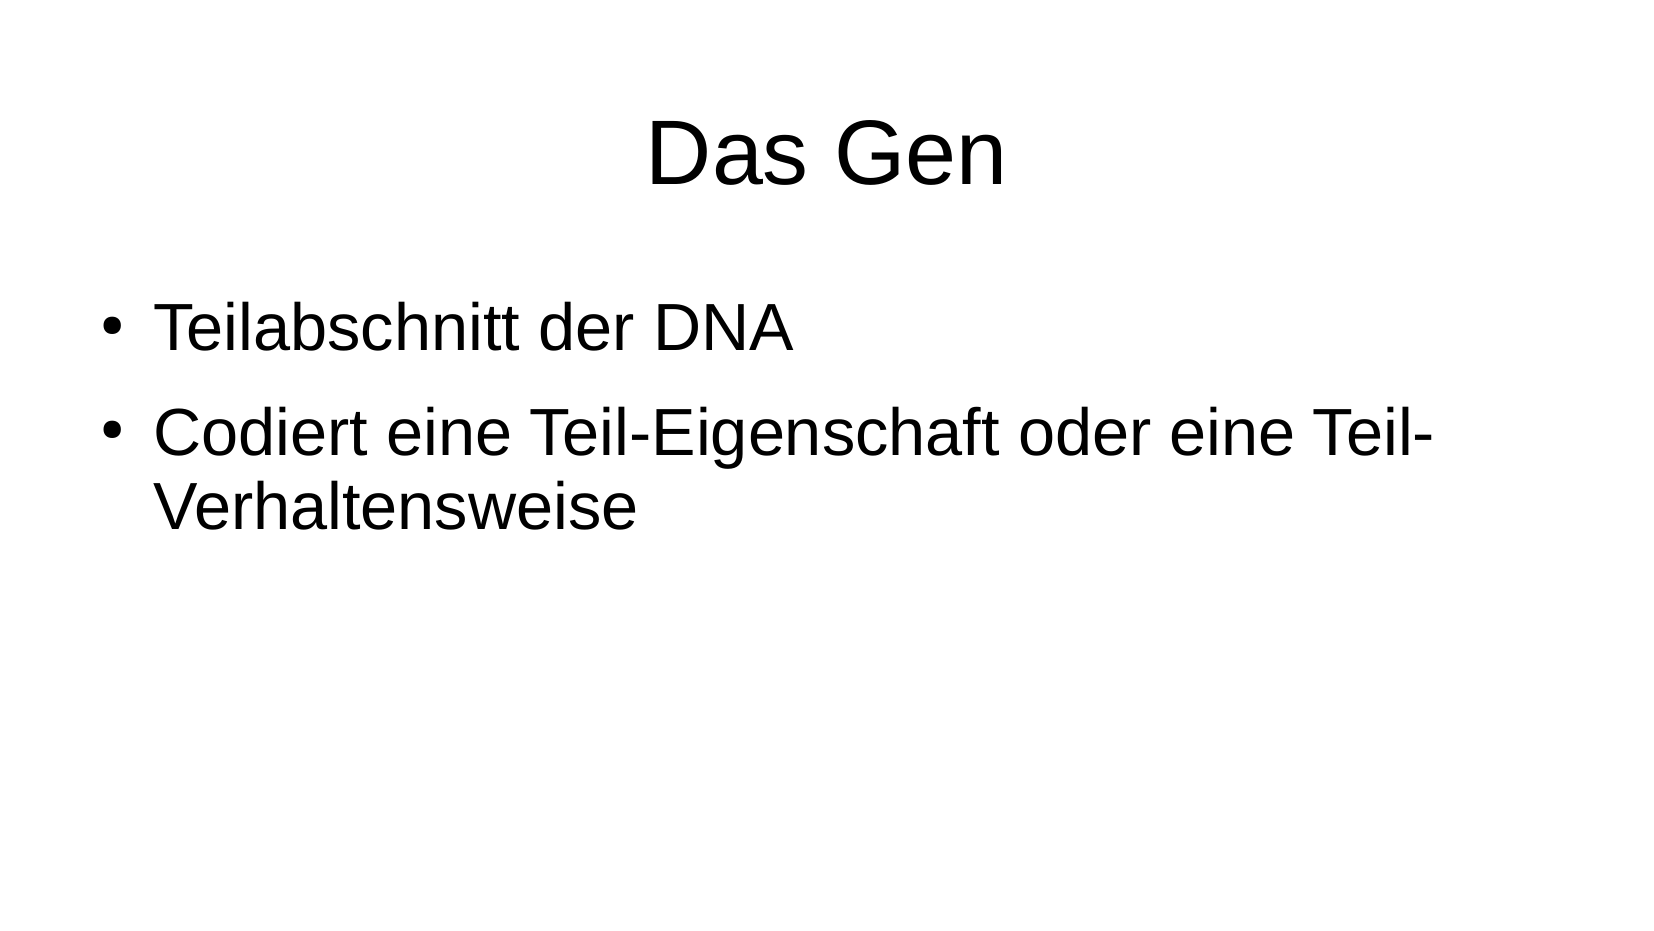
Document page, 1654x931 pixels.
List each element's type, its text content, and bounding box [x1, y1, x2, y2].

list Teilabschnitt der DNA Codiert eine Teil-Eigenschaft oder eine Teil-Verhaltensweise [82, 290, 1571, 931]
title Das Gen [82, 49, 1571, 257]
